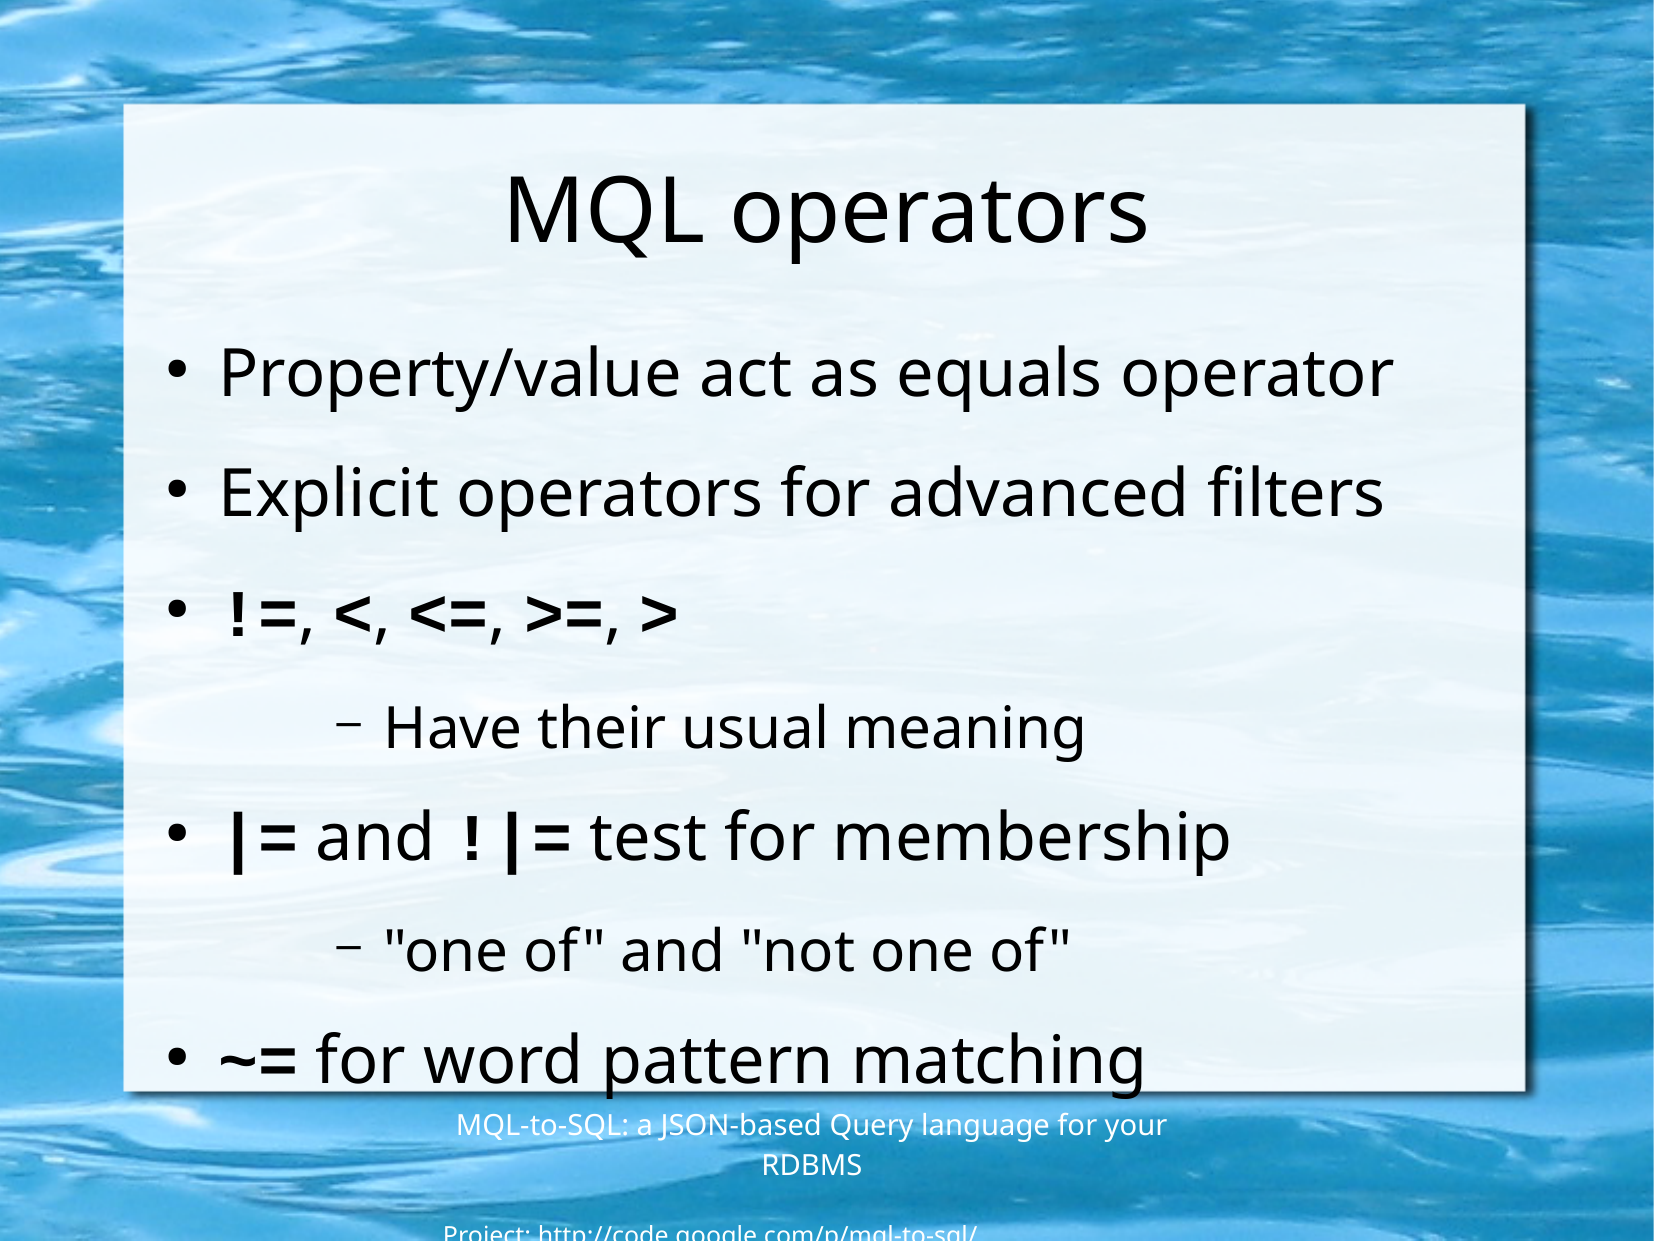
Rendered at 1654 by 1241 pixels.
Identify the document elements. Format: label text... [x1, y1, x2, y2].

picture [694, 1232, 701, 1241]
picture [861, 1232, 867, 1241]
picture [876, 1232, 883, 1241]
picture [780, 1232, 787, 1241]
picture [628, 1232, 635, 1241]
picture [679, 1232, 686, 1241]
list Property/value act as equals operator Explicit operators for advanced filters !=, <, <=, >=, > Have their usual meaning |= and !|= test for membership "one of" and "not one of" ~= for word pattern matching [147, 324, 1506, 1051]
picture [914, 1232, 921, 1241]
picture [0, 0, 1654, 1241]
picture [950, 1232, 957, 1241]
picture [852, 1232, 859, 1241]
picture [725, 1232, 732, 1241]
picture [710, 1232, 717, 1241]
title MQL operators [147, 118, 1506, 296]
picture [827, 1232, 835, 1241]
picture [575, 1232, 583, 1241]
picture [795, 1232, 802, 1241]
picture [471, 1232, 478, 1241]
picture [804, 1232, 810, 1241]
picture [447, 1228, 454, 1235]
picture [541, 1232, 548, 1241]
picture [643, 1232, 650, 1241]
